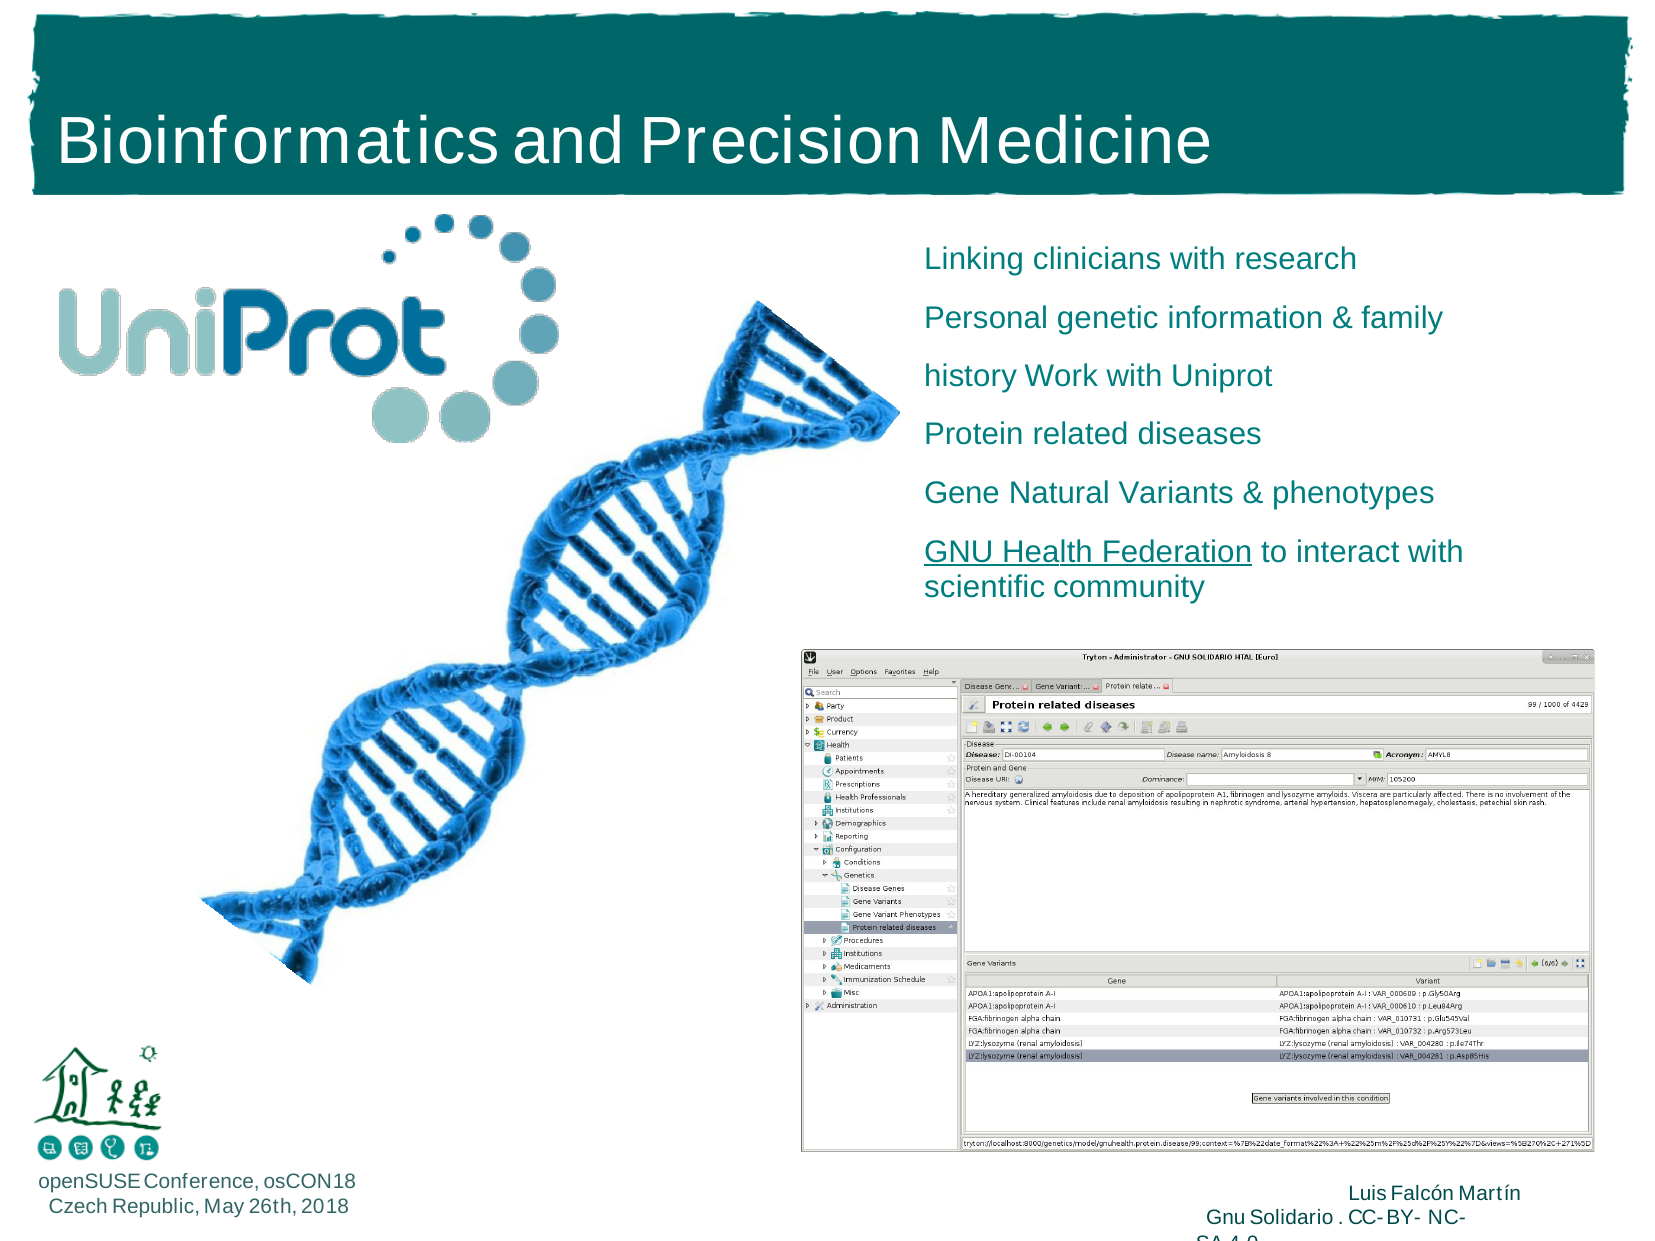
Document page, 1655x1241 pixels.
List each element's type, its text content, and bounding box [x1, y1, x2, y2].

text_box openSUSEConference,osCON18 CzechRepublic,May26th,2018 [36, 1167, 361, 1218]
text_box Linking clinicians with research Personal genetic information & family history Work with Uniprot Protein related diseases Gene Natural Variants & phenotypes GNU Health Federation to interact with scientific community [922, 238, 1595, 601]
text_box LuisFalcónMartín GnuSolidario.CC-BY-NC-SA4.0 [1193, 1179, 1531, 1230]
text_box [59, 215, 1594, 1152]
title BioinformaticsandPrecisionMedicine [48, 74, 1607, 179]
